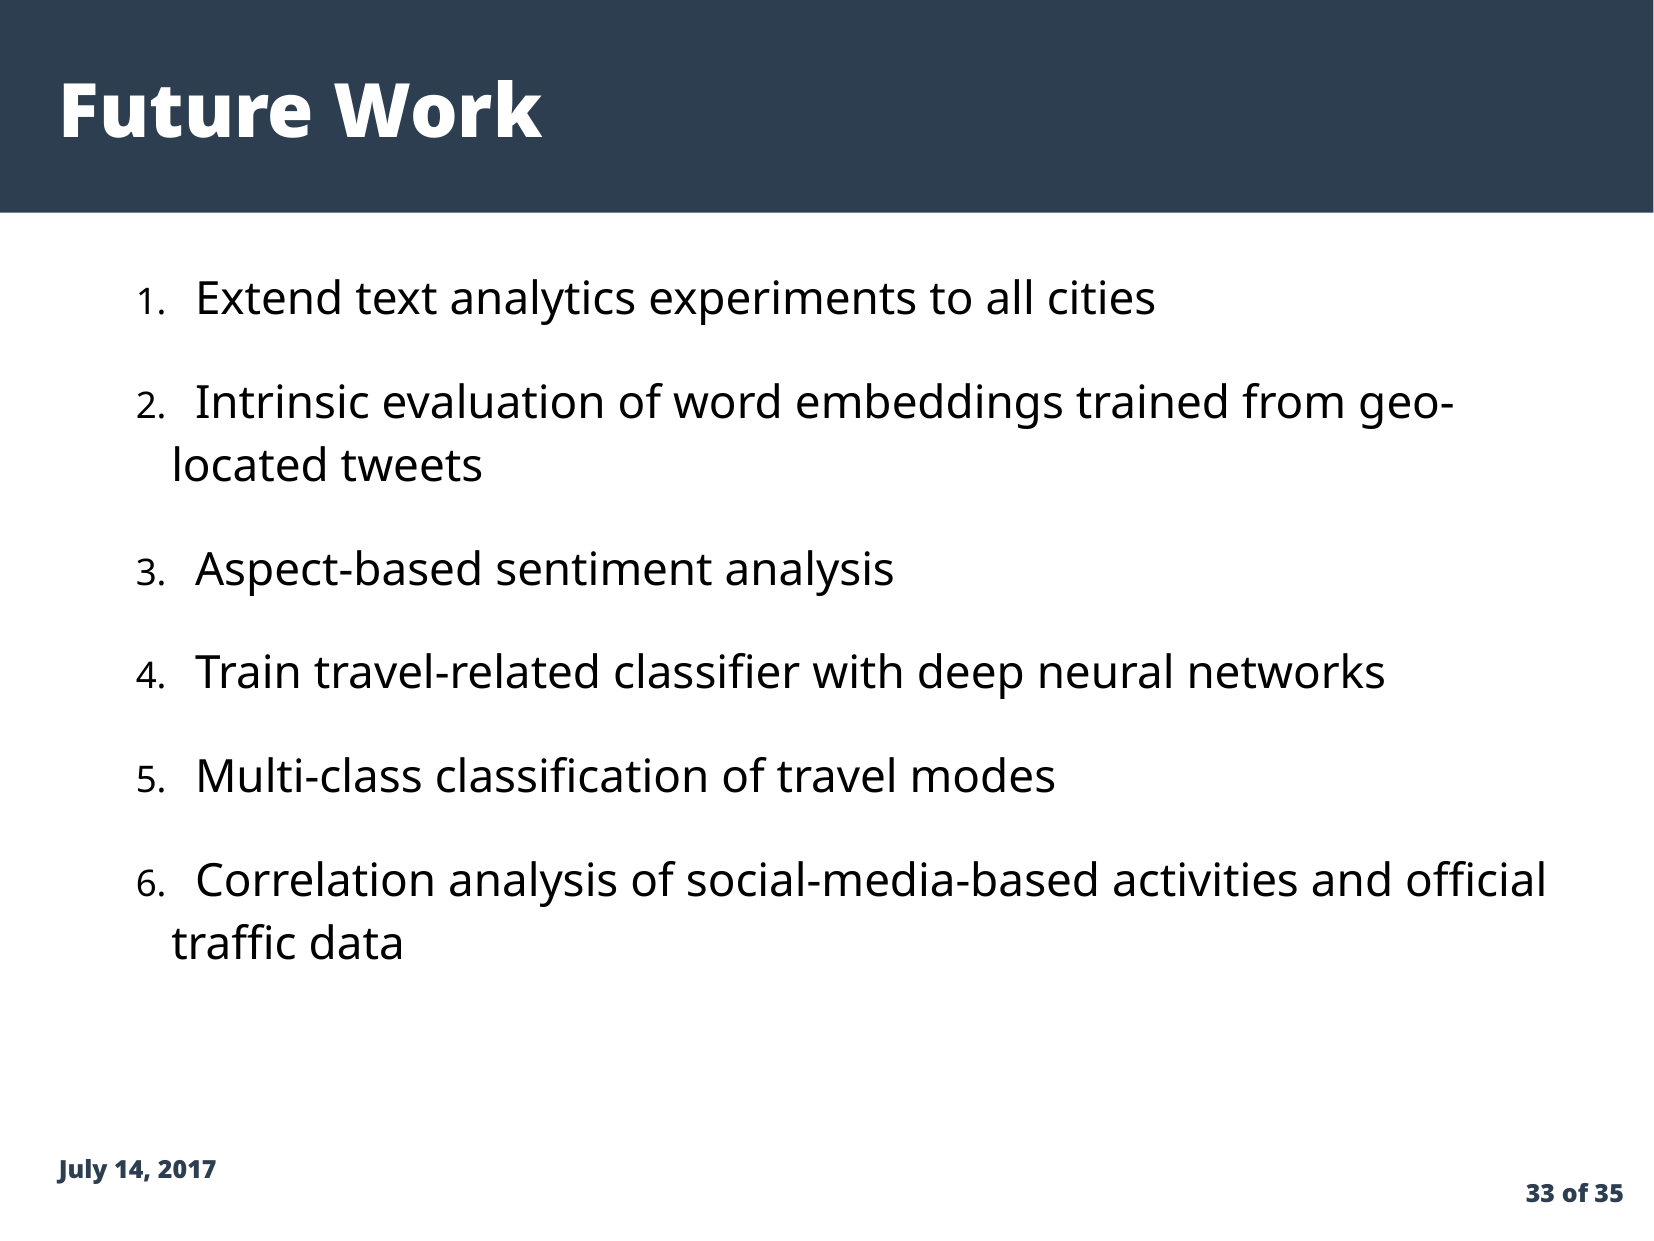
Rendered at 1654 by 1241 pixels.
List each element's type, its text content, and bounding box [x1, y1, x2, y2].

title Future Work [59, 29, 1595, 187]
text_box Extend text analytics experiments to all cities Intrinsic evaluation of word embeddings trained from geo-located tweets Aspect-based sentiment analysis Train travel-related classifier with deep neural networks Multi-class classification of travel modes Correlation analysis of social-media-based activities and official traffic data [82, 265, 1595, 1062]
